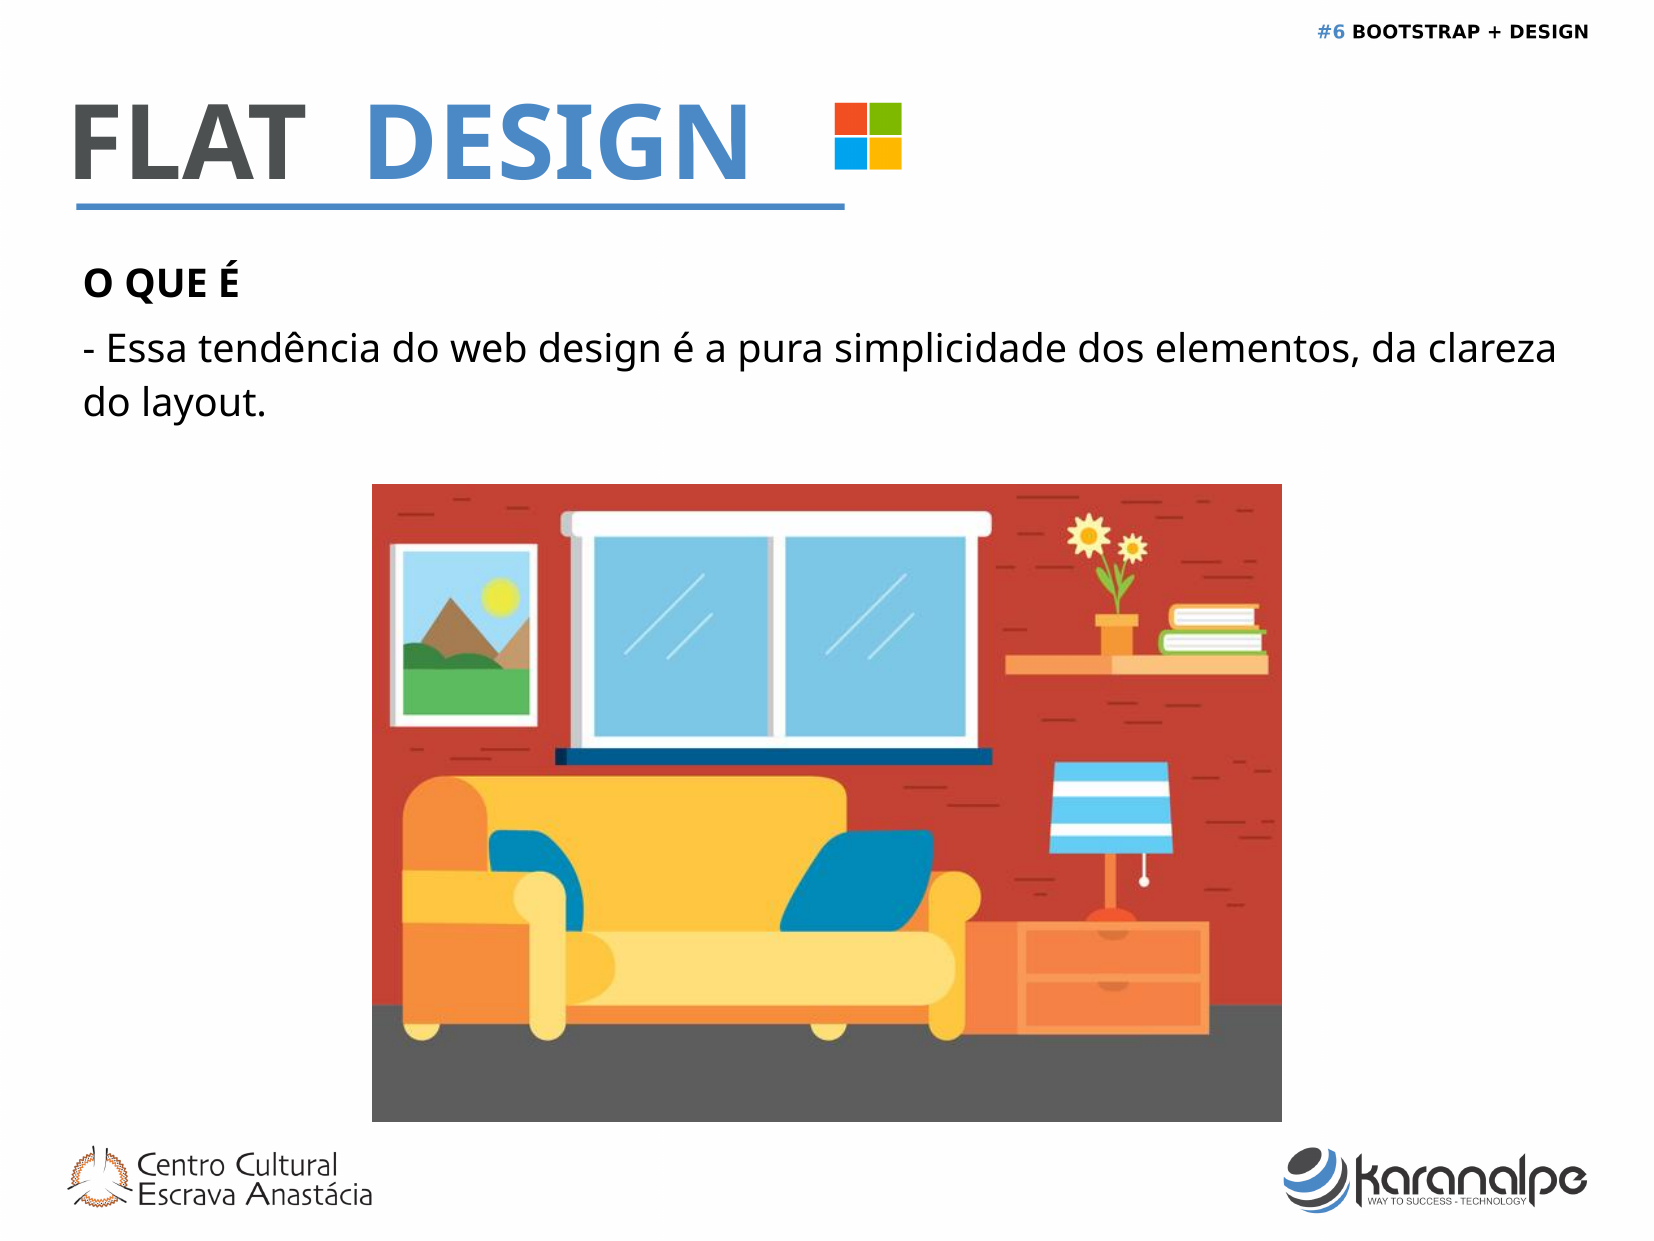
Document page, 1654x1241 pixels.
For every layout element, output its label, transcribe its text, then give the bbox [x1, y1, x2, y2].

list O QUE É - Essa tendência do web design é a pura simplicidade dos elementos, da clareza do layout. [82, 254, 1583, 461]
picture [0, 0, 1654, 1241]
title FLAT DESIGN [66, 35, 1555, 243]
